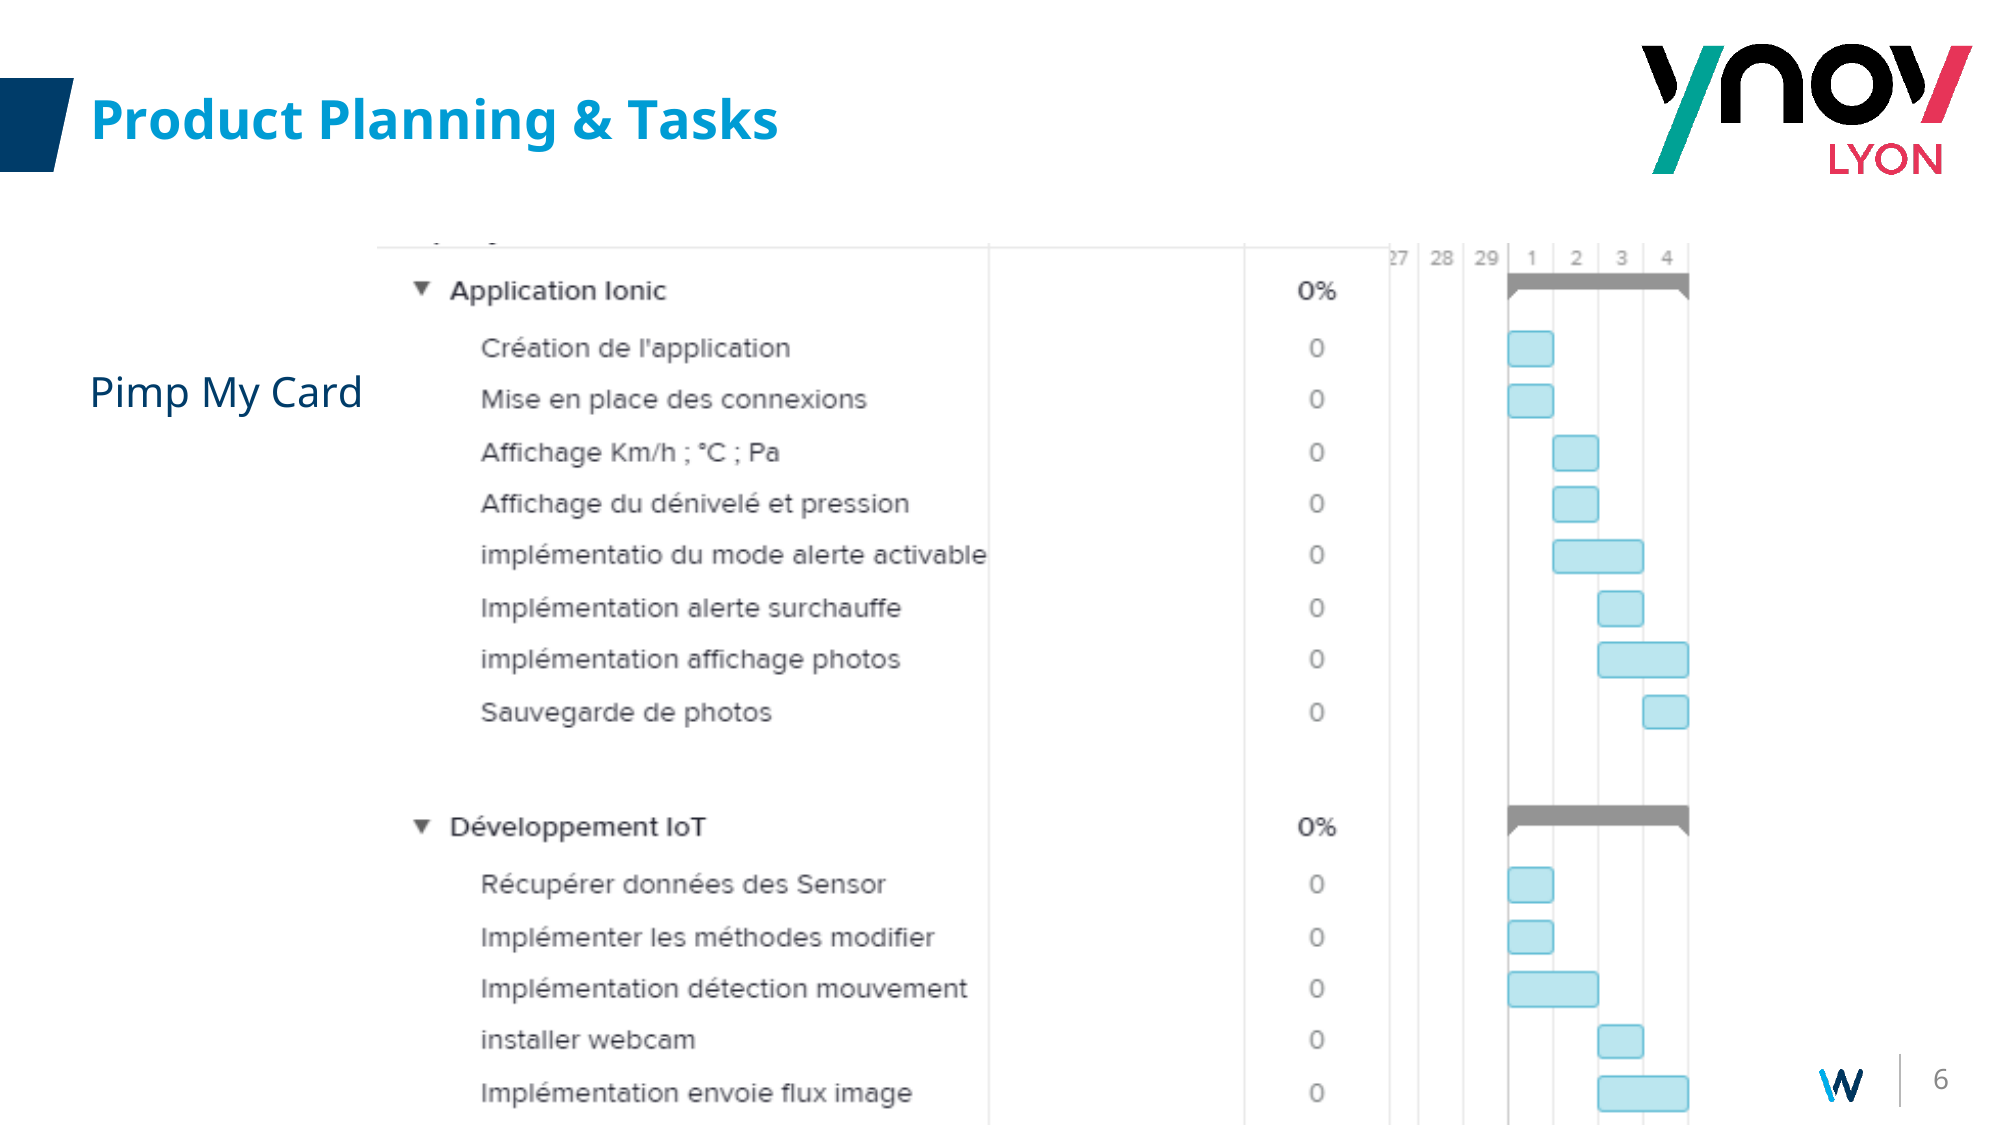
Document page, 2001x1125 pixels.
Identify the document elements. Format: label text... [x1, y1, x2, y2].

title Product Planning & Tasks [75, 77, 1858, 176]
list Pimp My Card [75, 176, 1858, 317]
picture [377, 243, 1700, 1125]
